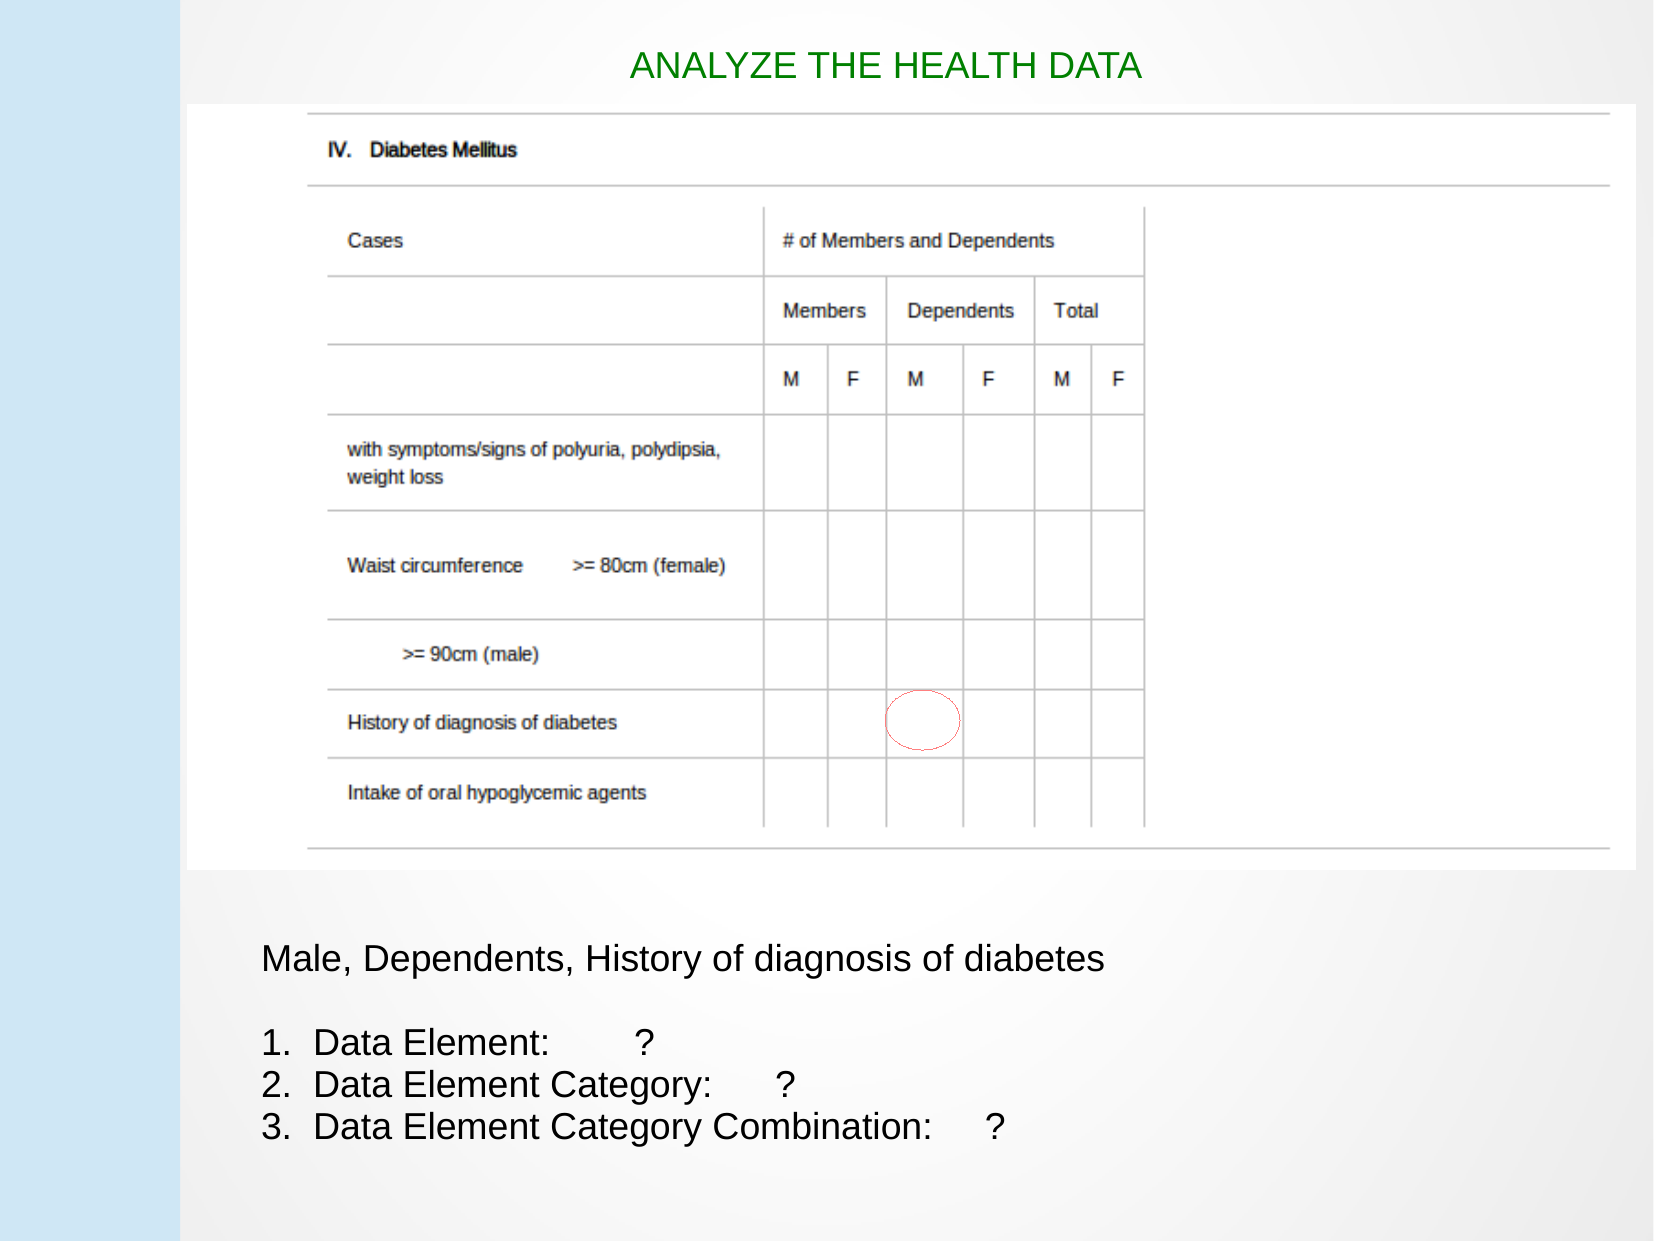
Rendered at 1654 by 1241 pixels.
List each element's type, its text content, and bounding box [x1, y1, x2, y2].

text_box ANALYZE THE HEALTH DATA [615, 36, 1158, 94]
picture [181, 0, 1654, 1241]
text_box Male, Dependents, History of diagnosis of diabetes 1. Data Element: ? 2. Data Element Category: ? 3. Data Element Category Combination: ? [246, 930, 1121, 1156]
text_box [0, 0, 187, 1241]
